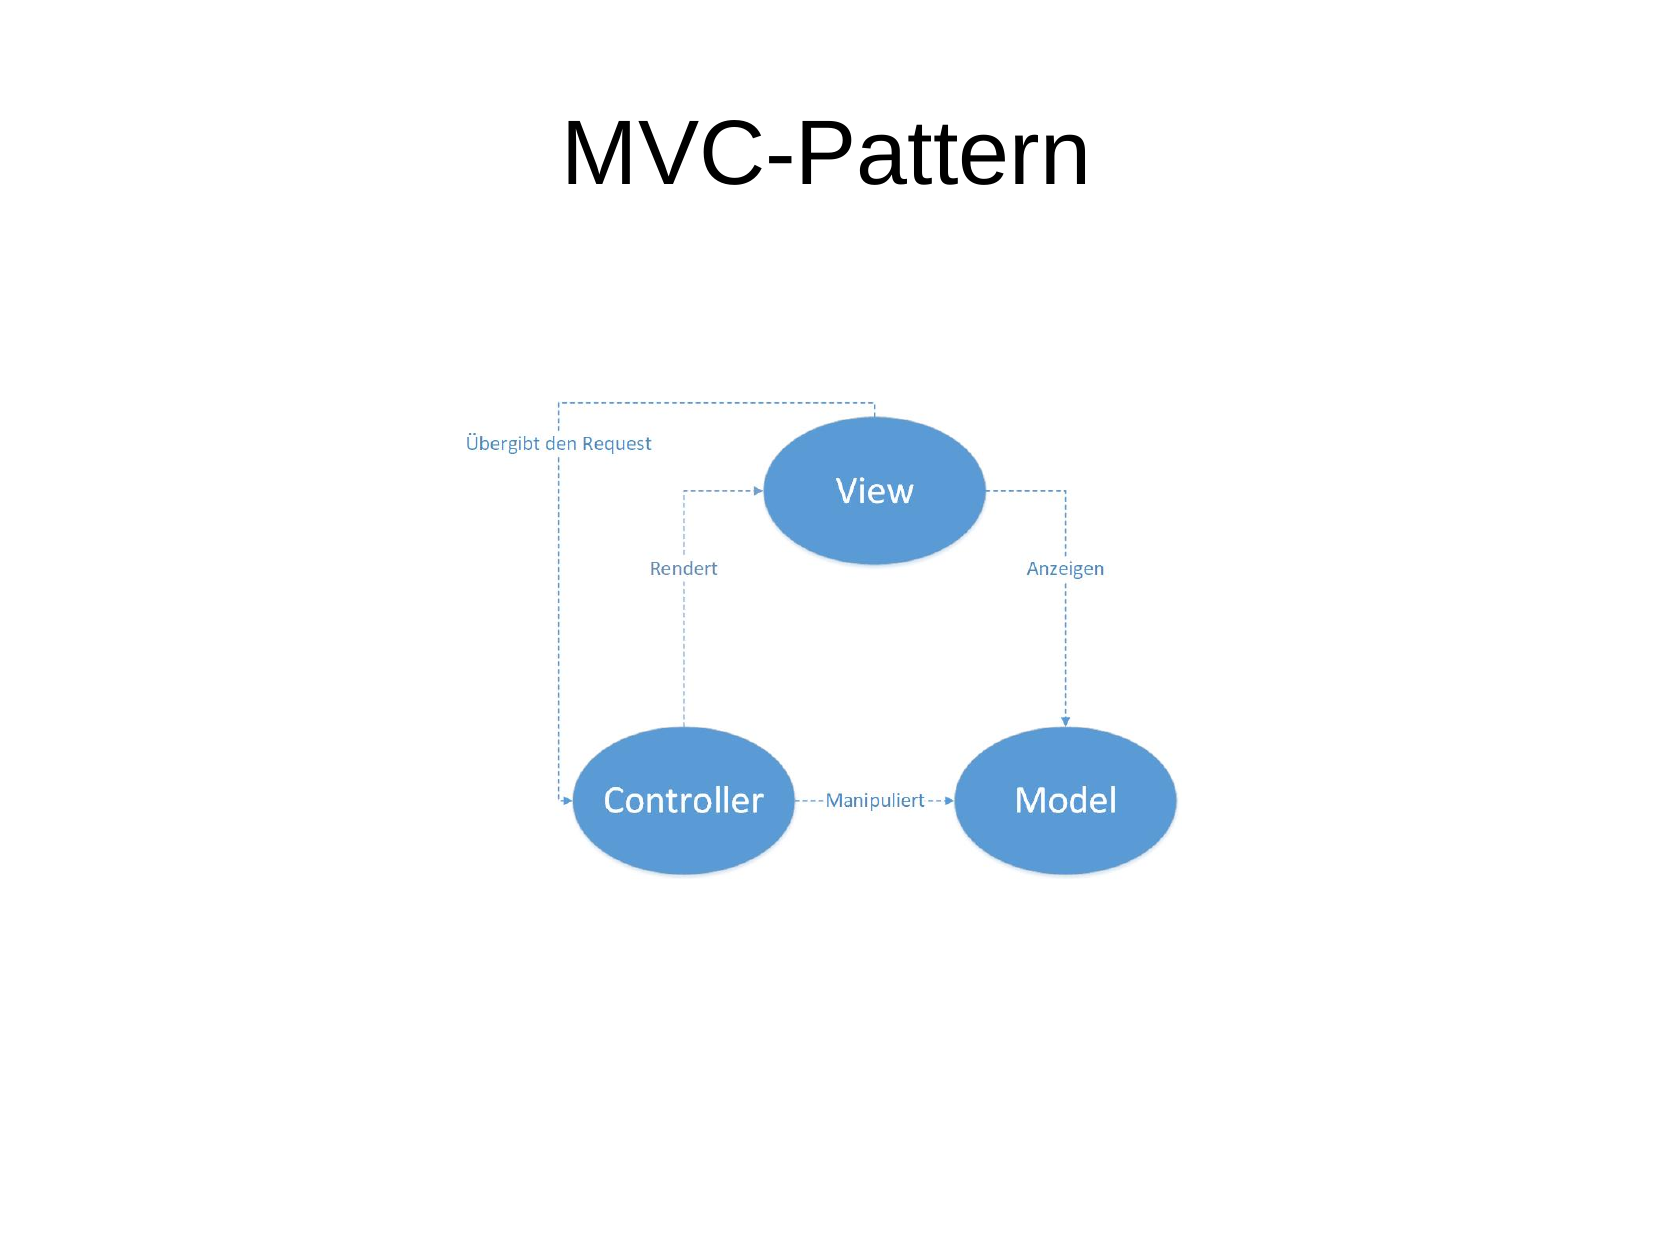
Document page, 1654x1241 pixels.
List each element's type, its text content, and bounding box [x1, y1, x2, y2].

picture [454, 401, 1182, 882]
title MVC-Pattern [82, 49, 1571, 257]
